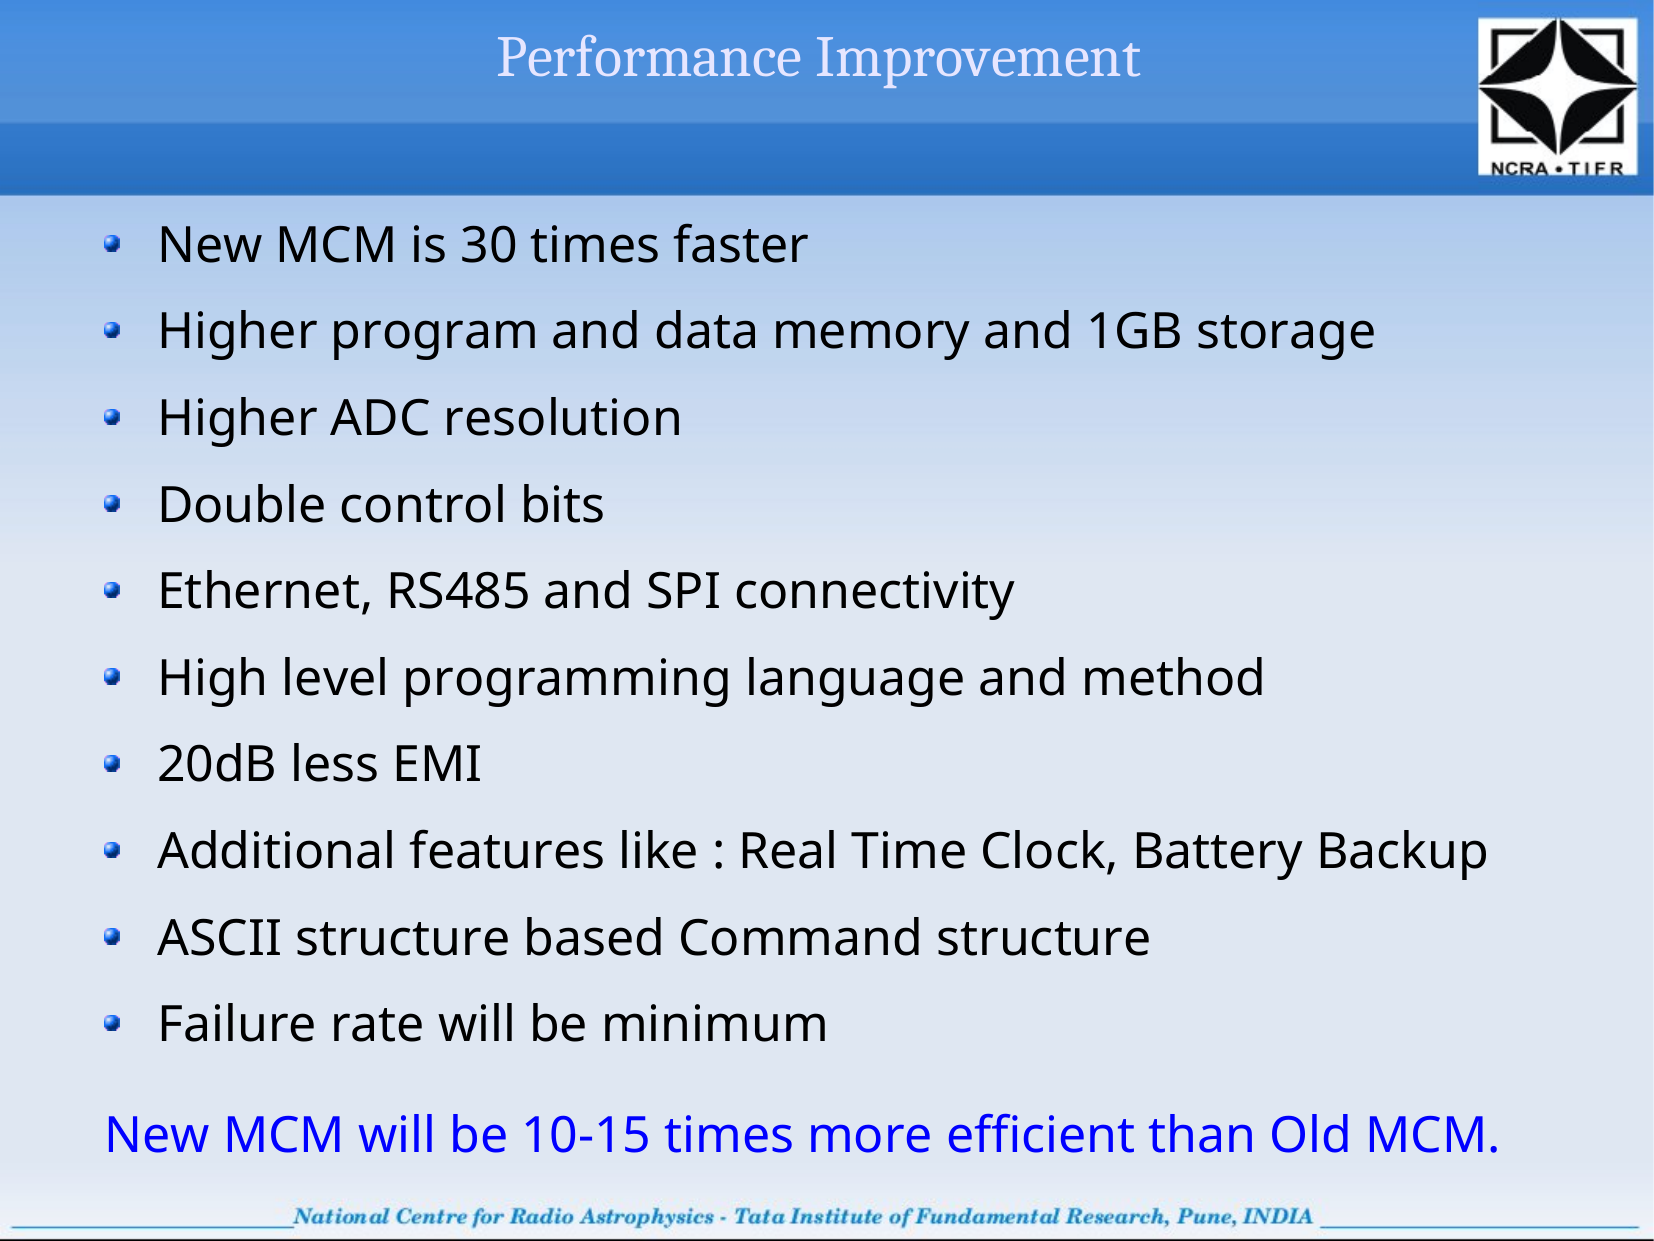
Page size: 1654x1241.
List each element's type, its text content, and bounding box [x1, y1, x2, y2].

text_box New MCM will be 10-15 times more efficient than Old MCM. [90, 1097, 1540, 1170]
text_box New MCM is 30 times faster Higher program and data memory and 1GB storage Higher ADC resolution Double control bits Ethernet, RS485 and SPI connectivity High level programming language and method 20dB less EMI Additional features like : Real Time Clock, Battery Backup ASCII structure based Command structure Failure rate will be minimum [86, 214, 1575, 1111]
picture [0, 0, 1654, 1241]
text_box Performance Improvement [74, 0, 1563, 110]
